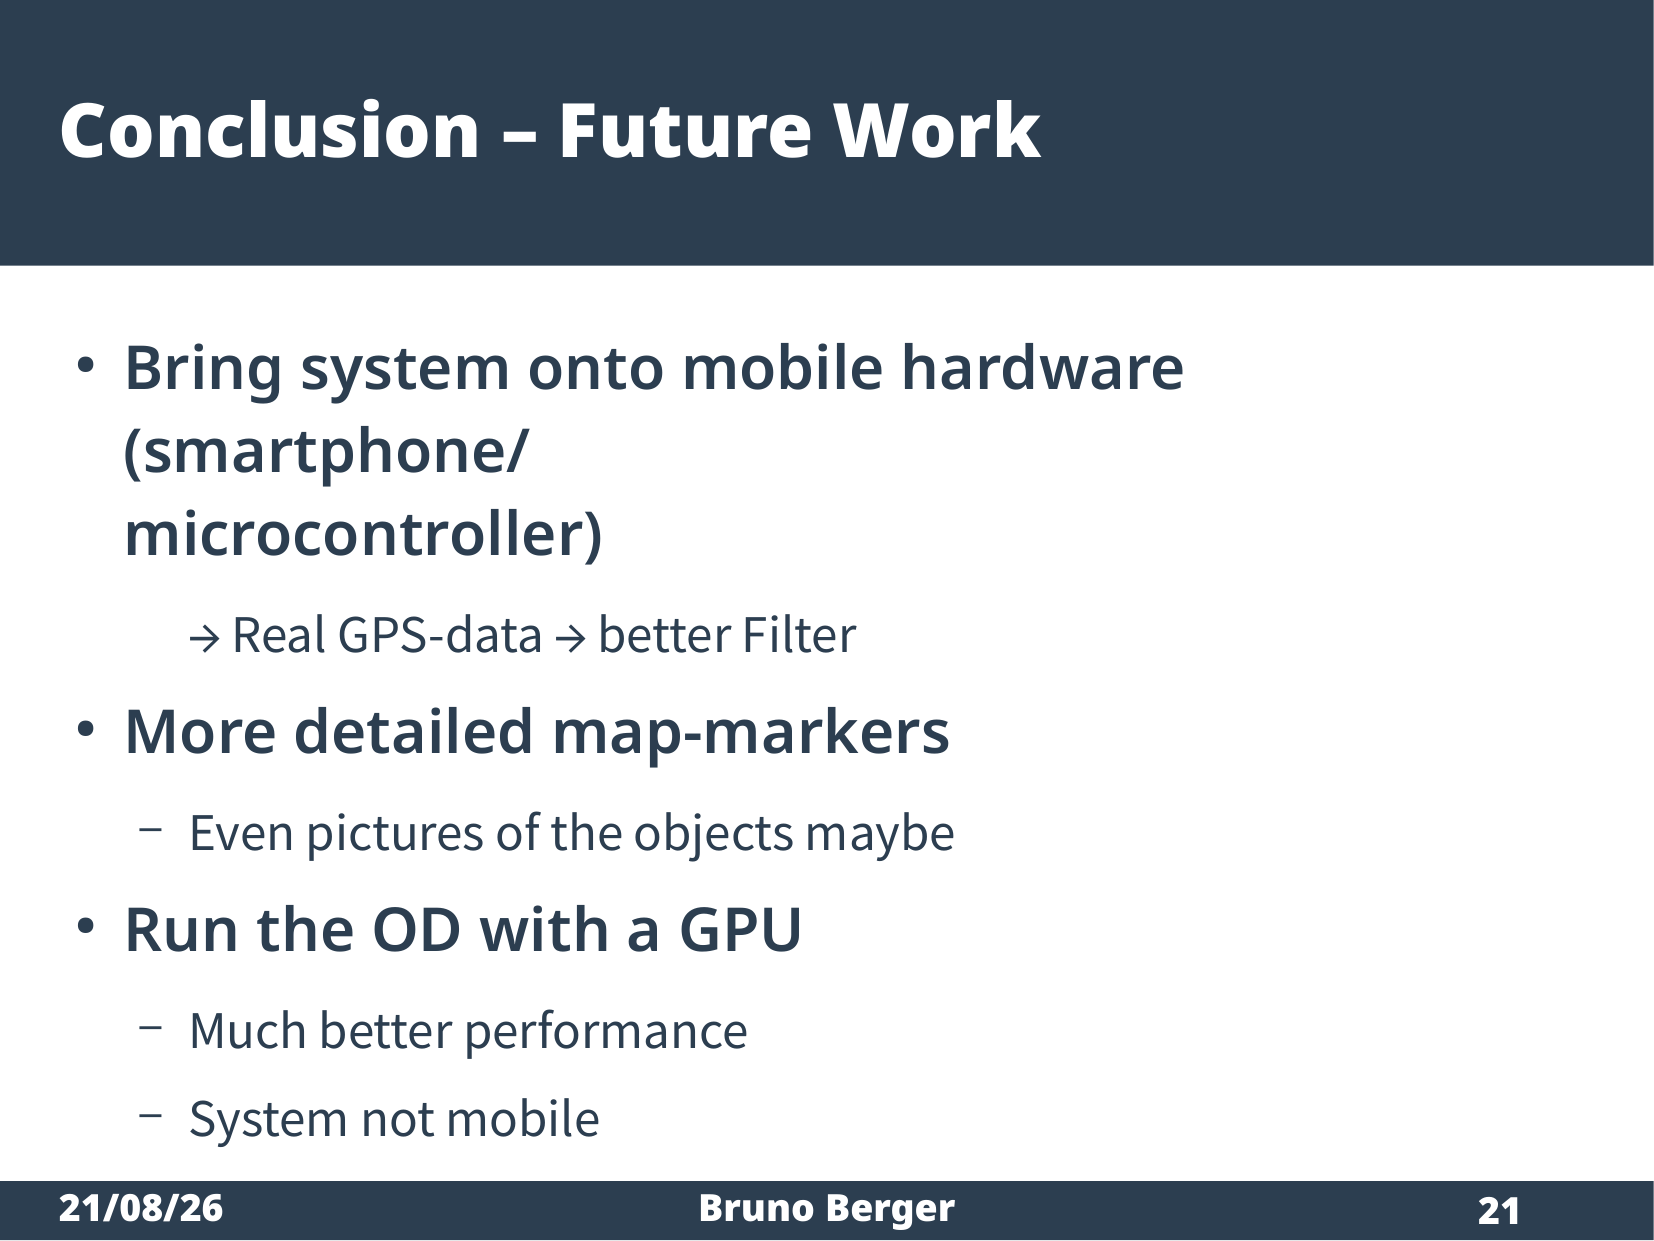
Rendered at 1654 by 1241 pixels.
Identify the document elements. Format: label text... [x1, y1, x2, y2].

title Conclusion – Future Work [59, 49, 1595, 207]
list Bring system onto mobile hardware (smartphone/ microcontroller) → Real GPS-data → better Filter More detailed map-markers Even pictures of the objects maybe Run the OD with a GPU Much better performance System not mobile [59, 324, 1595, 1152]
